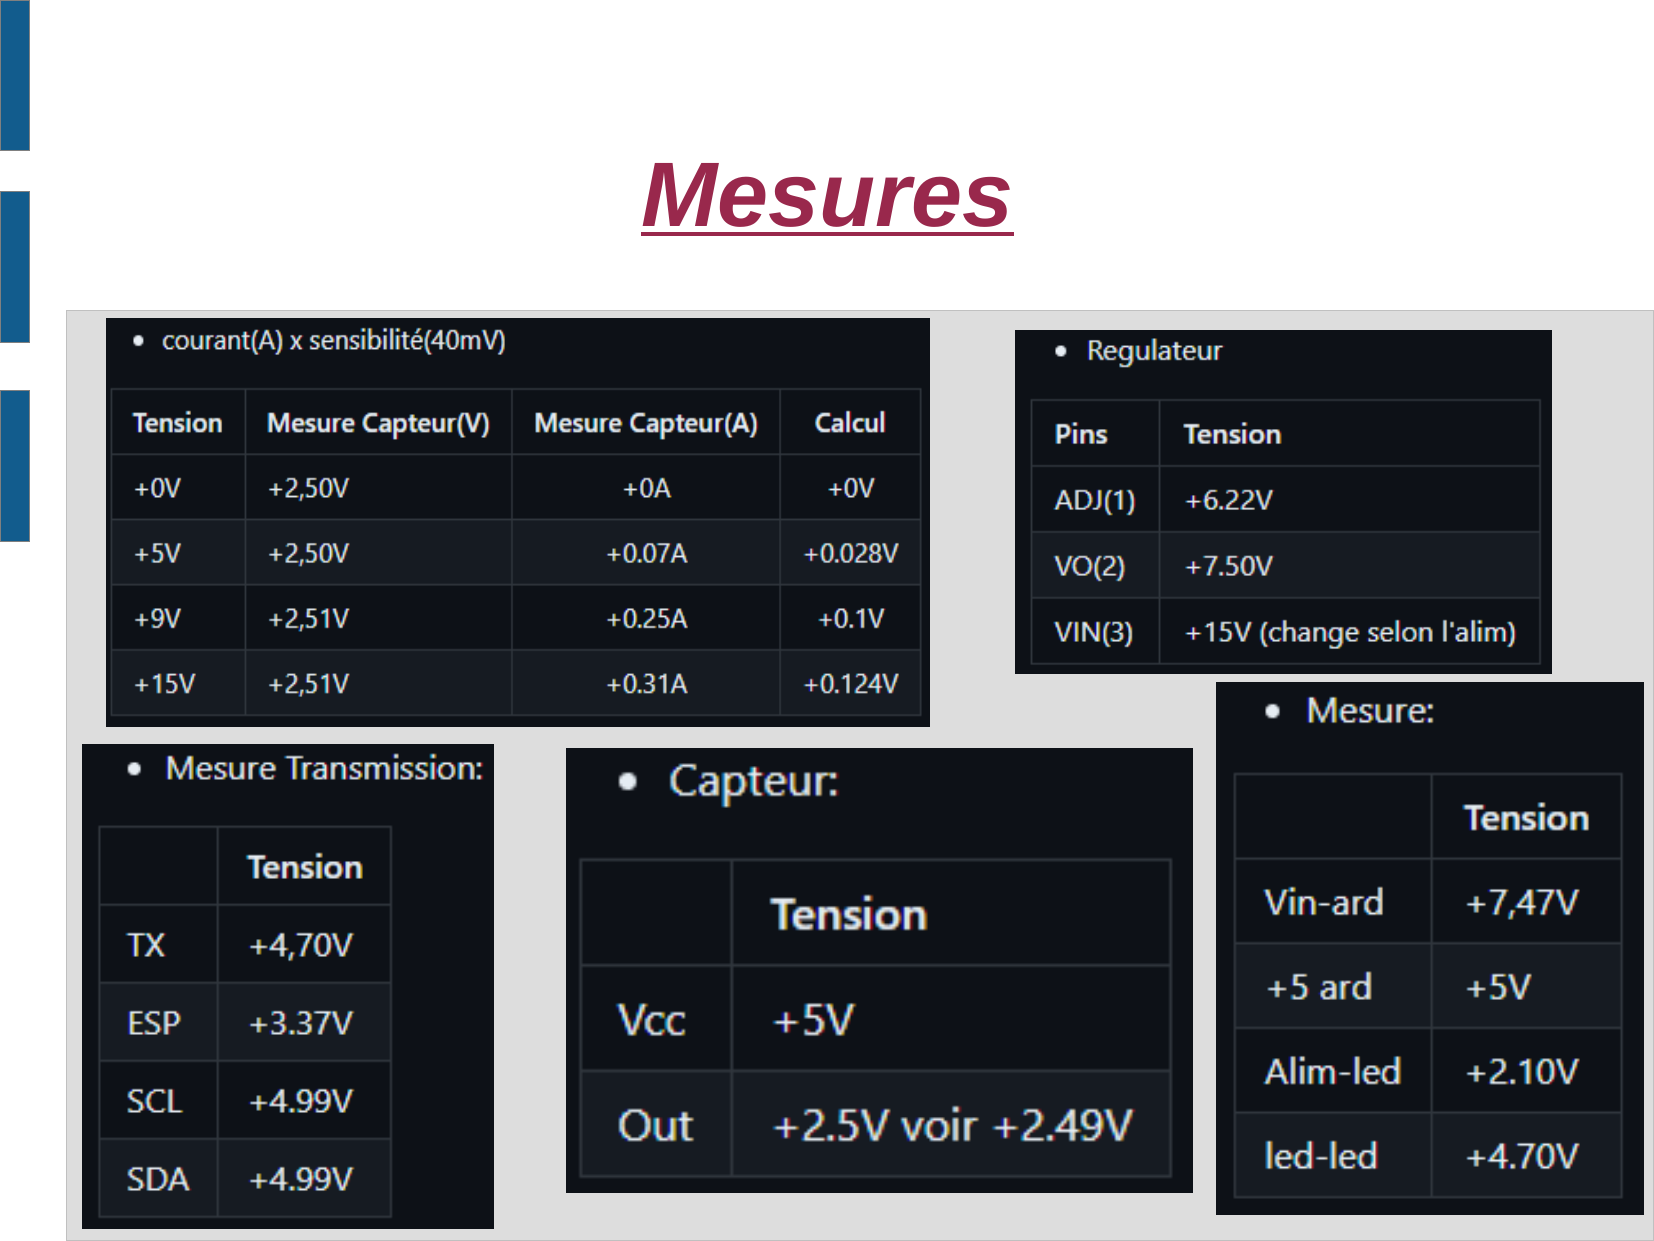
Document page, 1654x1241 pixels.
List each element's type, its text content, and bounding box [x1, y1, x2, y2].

title Mesures [121, 91, 1534, 299]
picture [1015, 330, 1552, 674]
picture [1216, 682, 1644, 1215]
picture [566, 748, 1193, 1193]
picture [82, 744, 494, 1229]
picture [106, 318, 930, 727]
